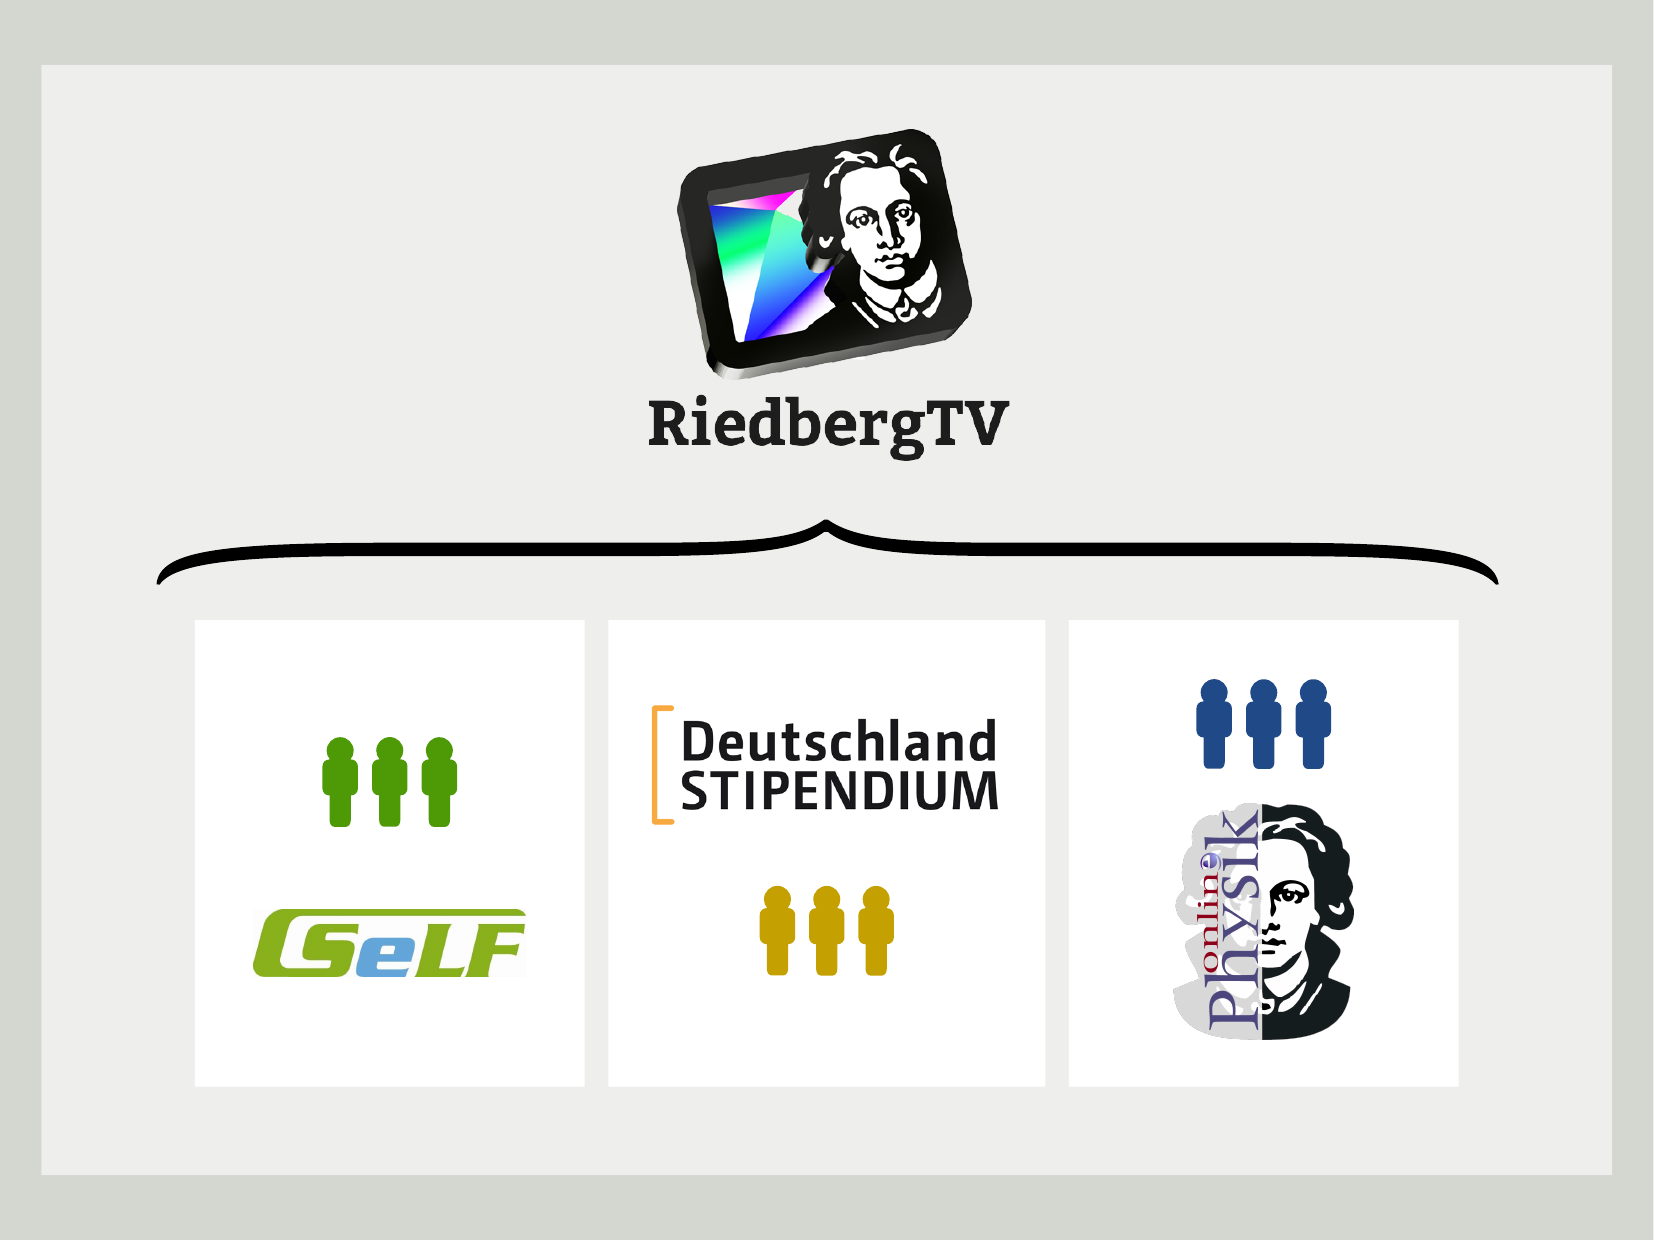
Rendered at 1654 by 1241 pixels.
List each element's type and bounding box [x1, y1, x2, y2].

picture [156, 509, 1521, 585]
text_box [41, 64, 1613, 1176]
picture [253, 909, 526, 978]
picture [1173, 803, 1354, 1040]
picture [643, 129, 1011, 465]
picture [644, 697, 1009, 833]
